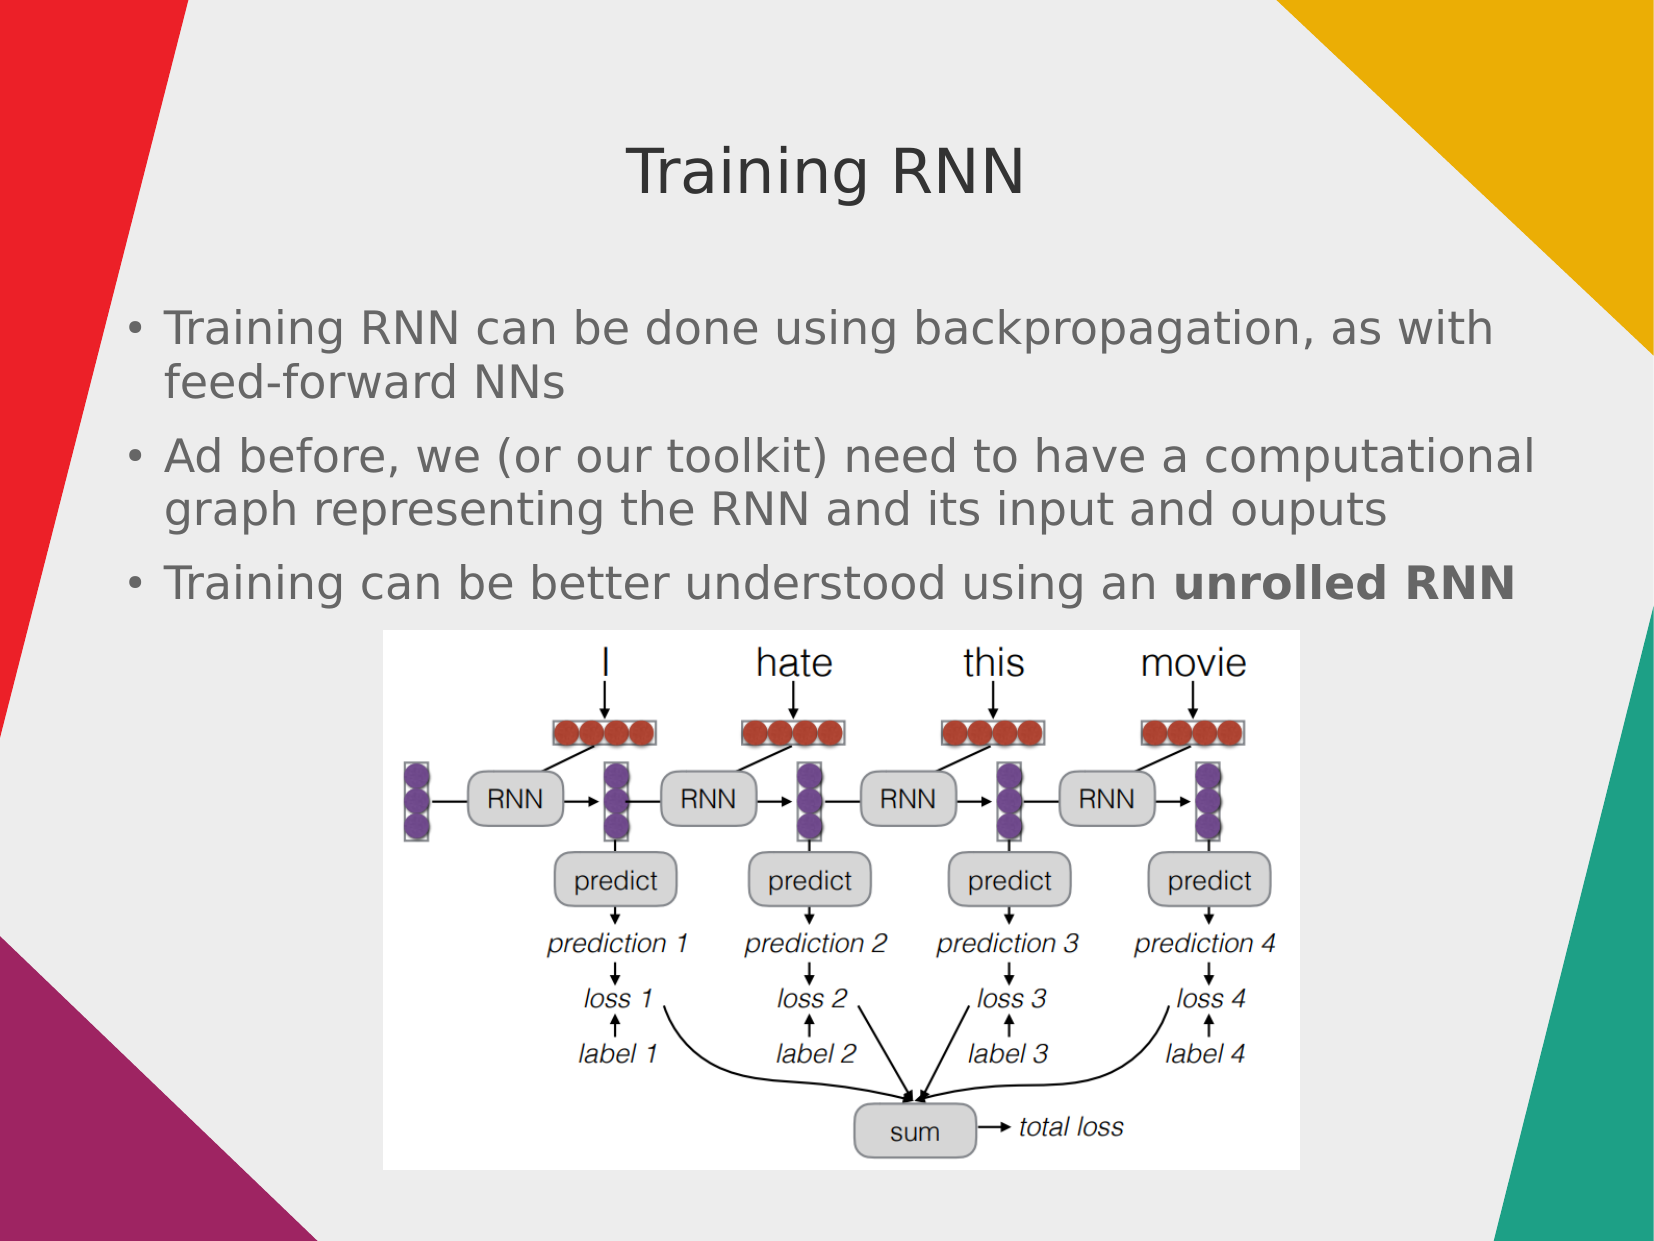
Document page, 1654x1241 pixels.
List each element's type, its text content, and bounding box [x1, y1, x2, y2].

title Training RNN [114, 73, 1539, 271]
picture [383, 630, 1300, 1170]
list Training RNN can be done using backpropagation, as with feed-forward NNs Ad before, we (or our toolkit) need to have a computational graph representing the RNN and its input and ouputs Training can be better understood using an unrolled RNN [114, 302, 1539, 651]
